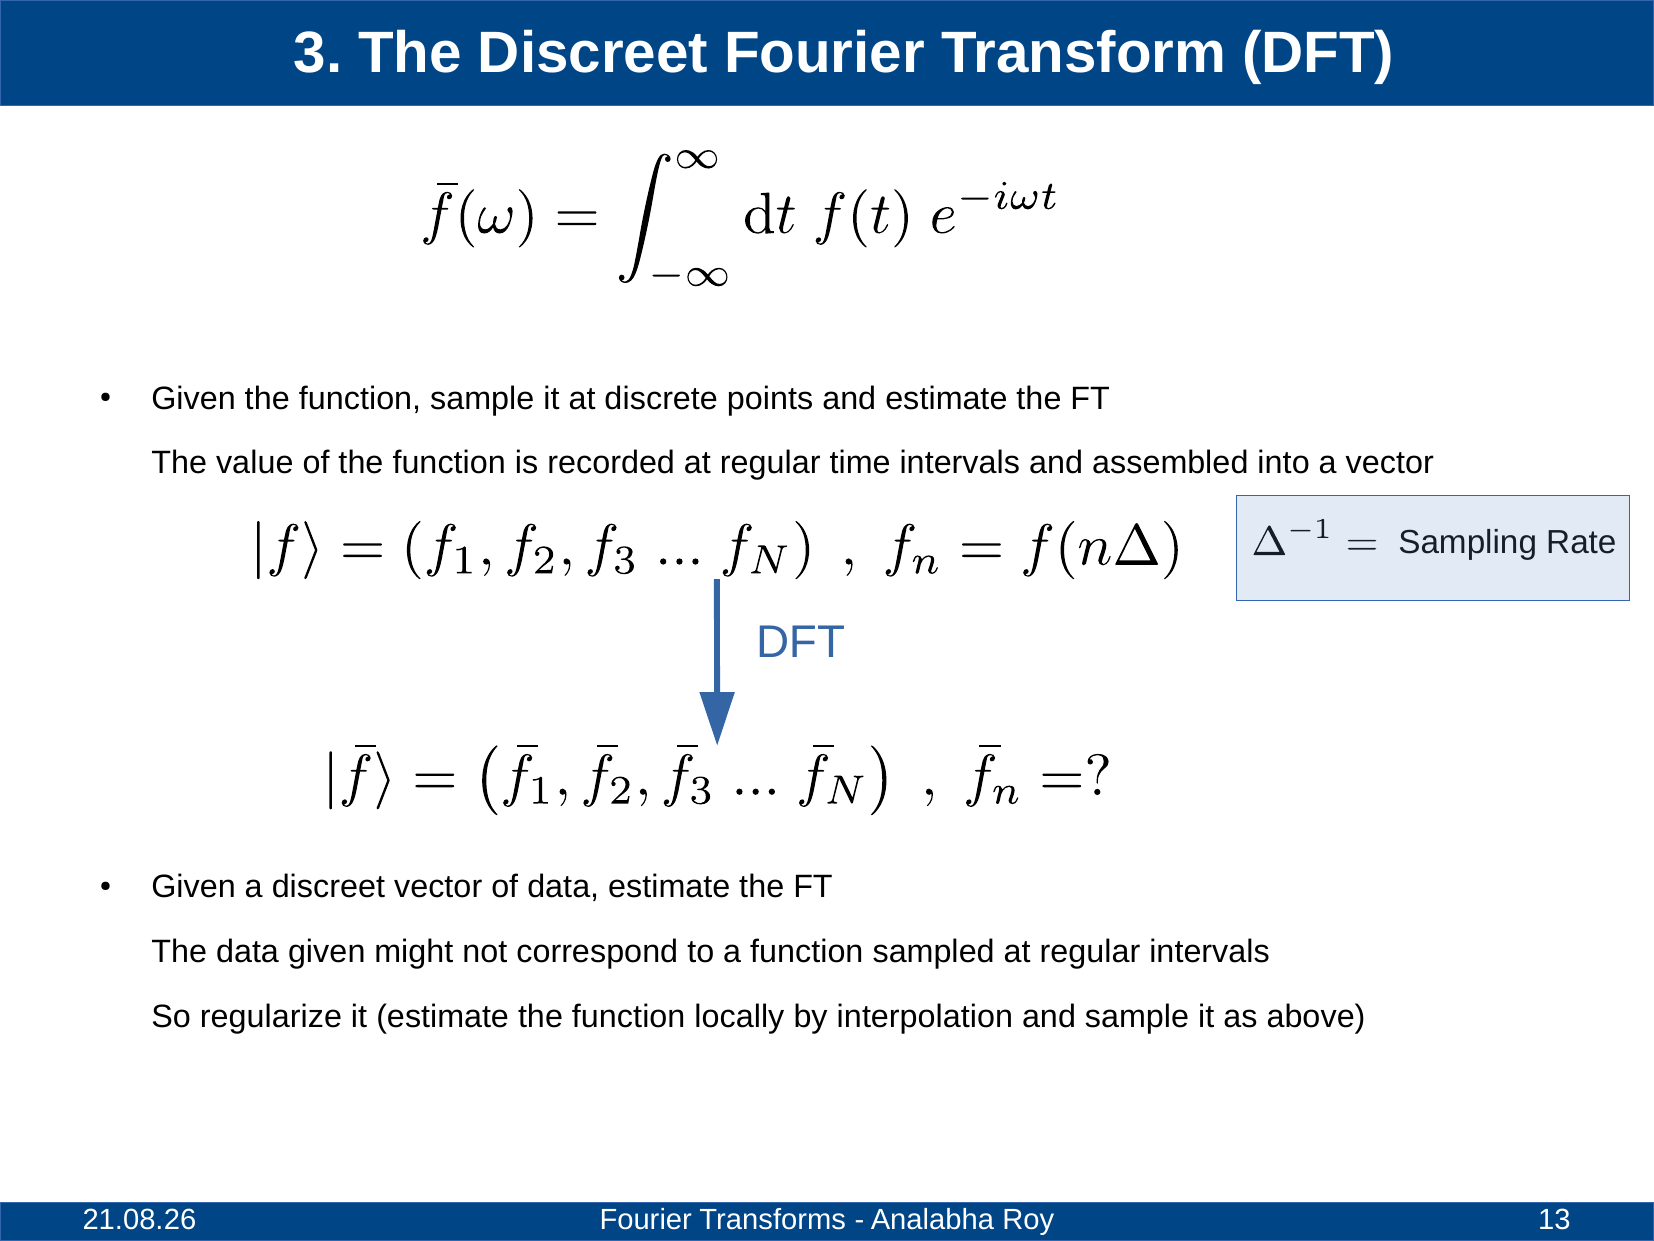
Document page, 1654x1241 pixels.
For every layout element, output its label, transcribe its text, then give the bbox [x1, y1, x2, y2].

title 3. The Discreet Fourier Transform (DFT) [0, 0, 1654, 106]
text_box [322, 745, 1113, 816]
text_box [1236, 495, 1630, 601]
list Given the function, sample it at discrete points and estimate the FT The value of the function is recorded at regular time intervals and assembled into a vector Given a discreet vector of data, estimate the FT The data given might not correspond to a function sampled at regular intervals So regularize it (estimate the function locally by interpolation and sample it as above) [82, 379, 1636, 1036]
text_box [250, 520, 1184, 580]
text_box [420, 150, 1058, 291]
text_box DFT [741, 609, 892, 696]
